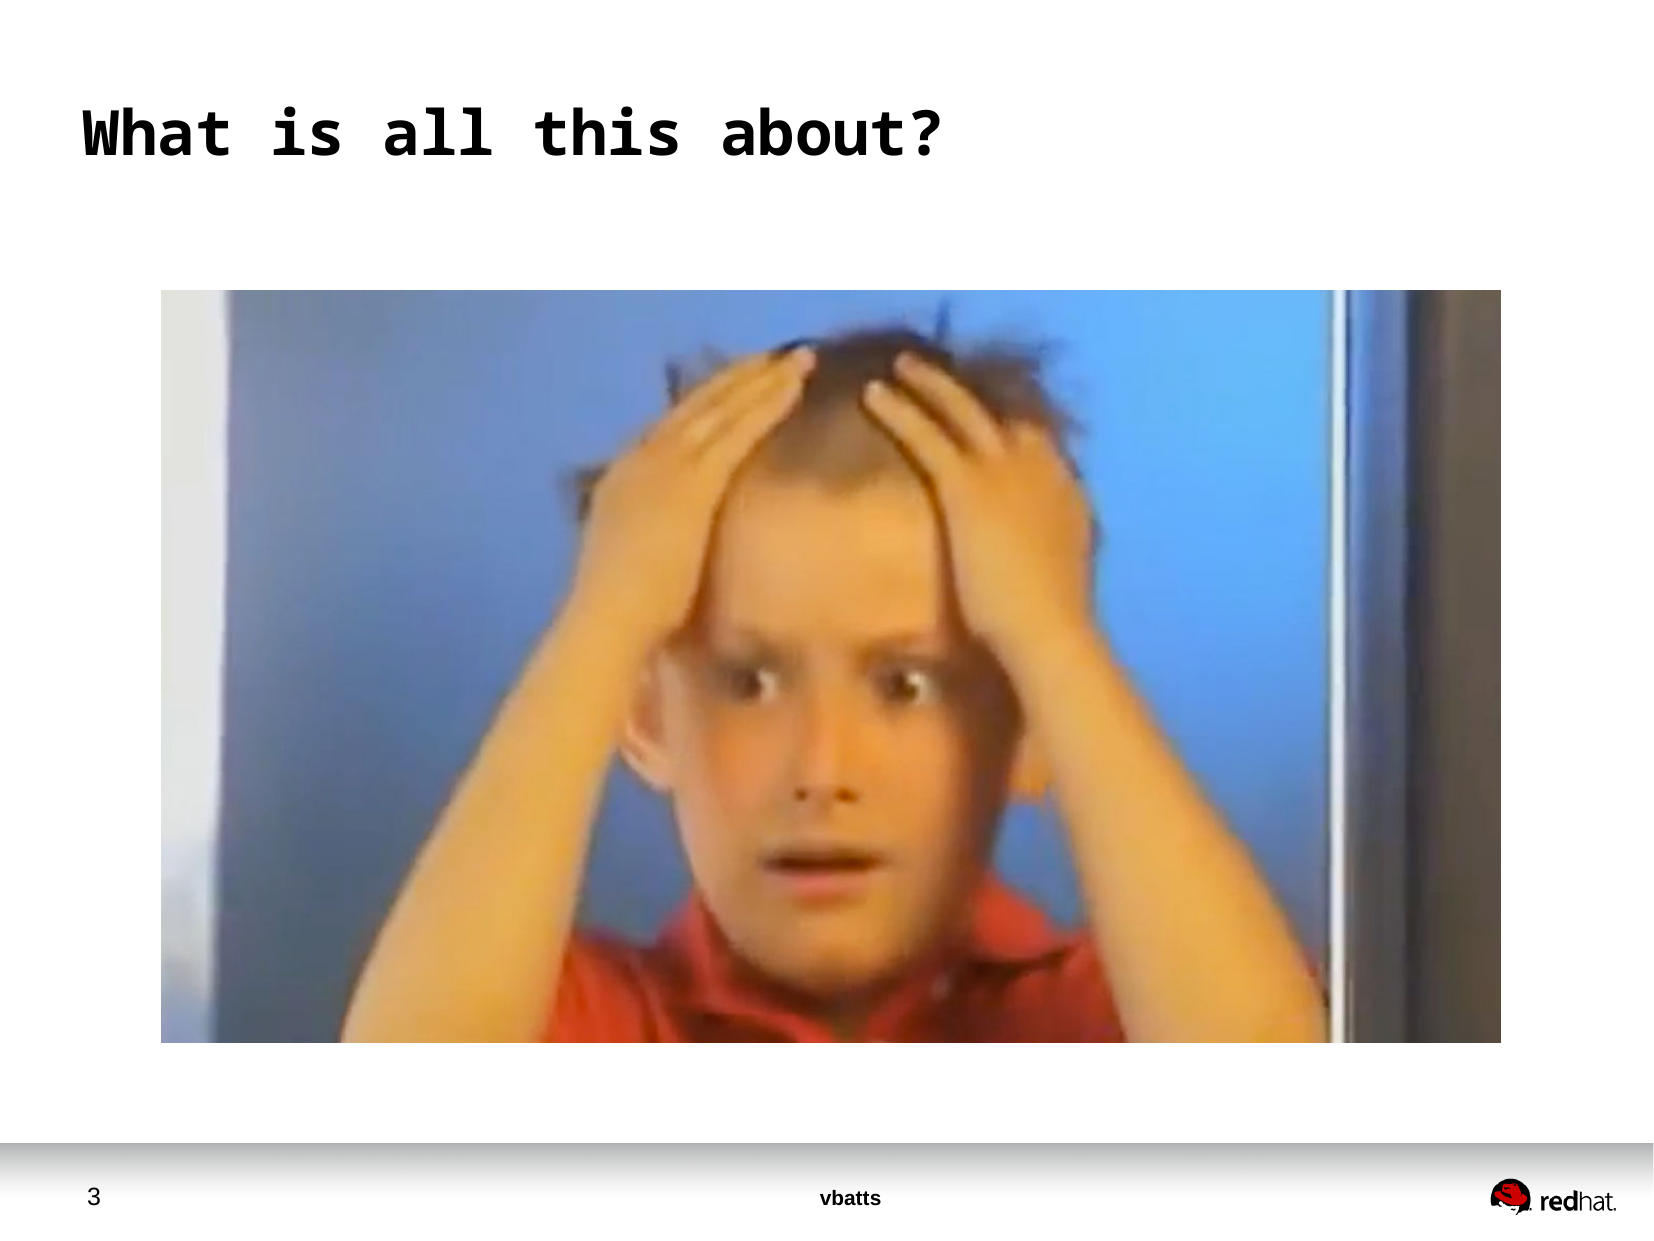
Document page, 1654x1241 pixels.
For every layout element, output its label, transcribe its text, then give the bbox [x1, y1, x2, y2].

title What is all this about? [82, 37, 1571, 226]
picture [0, 1143, 1654, 1241]
picture [161, 290, 1501, 1043]
